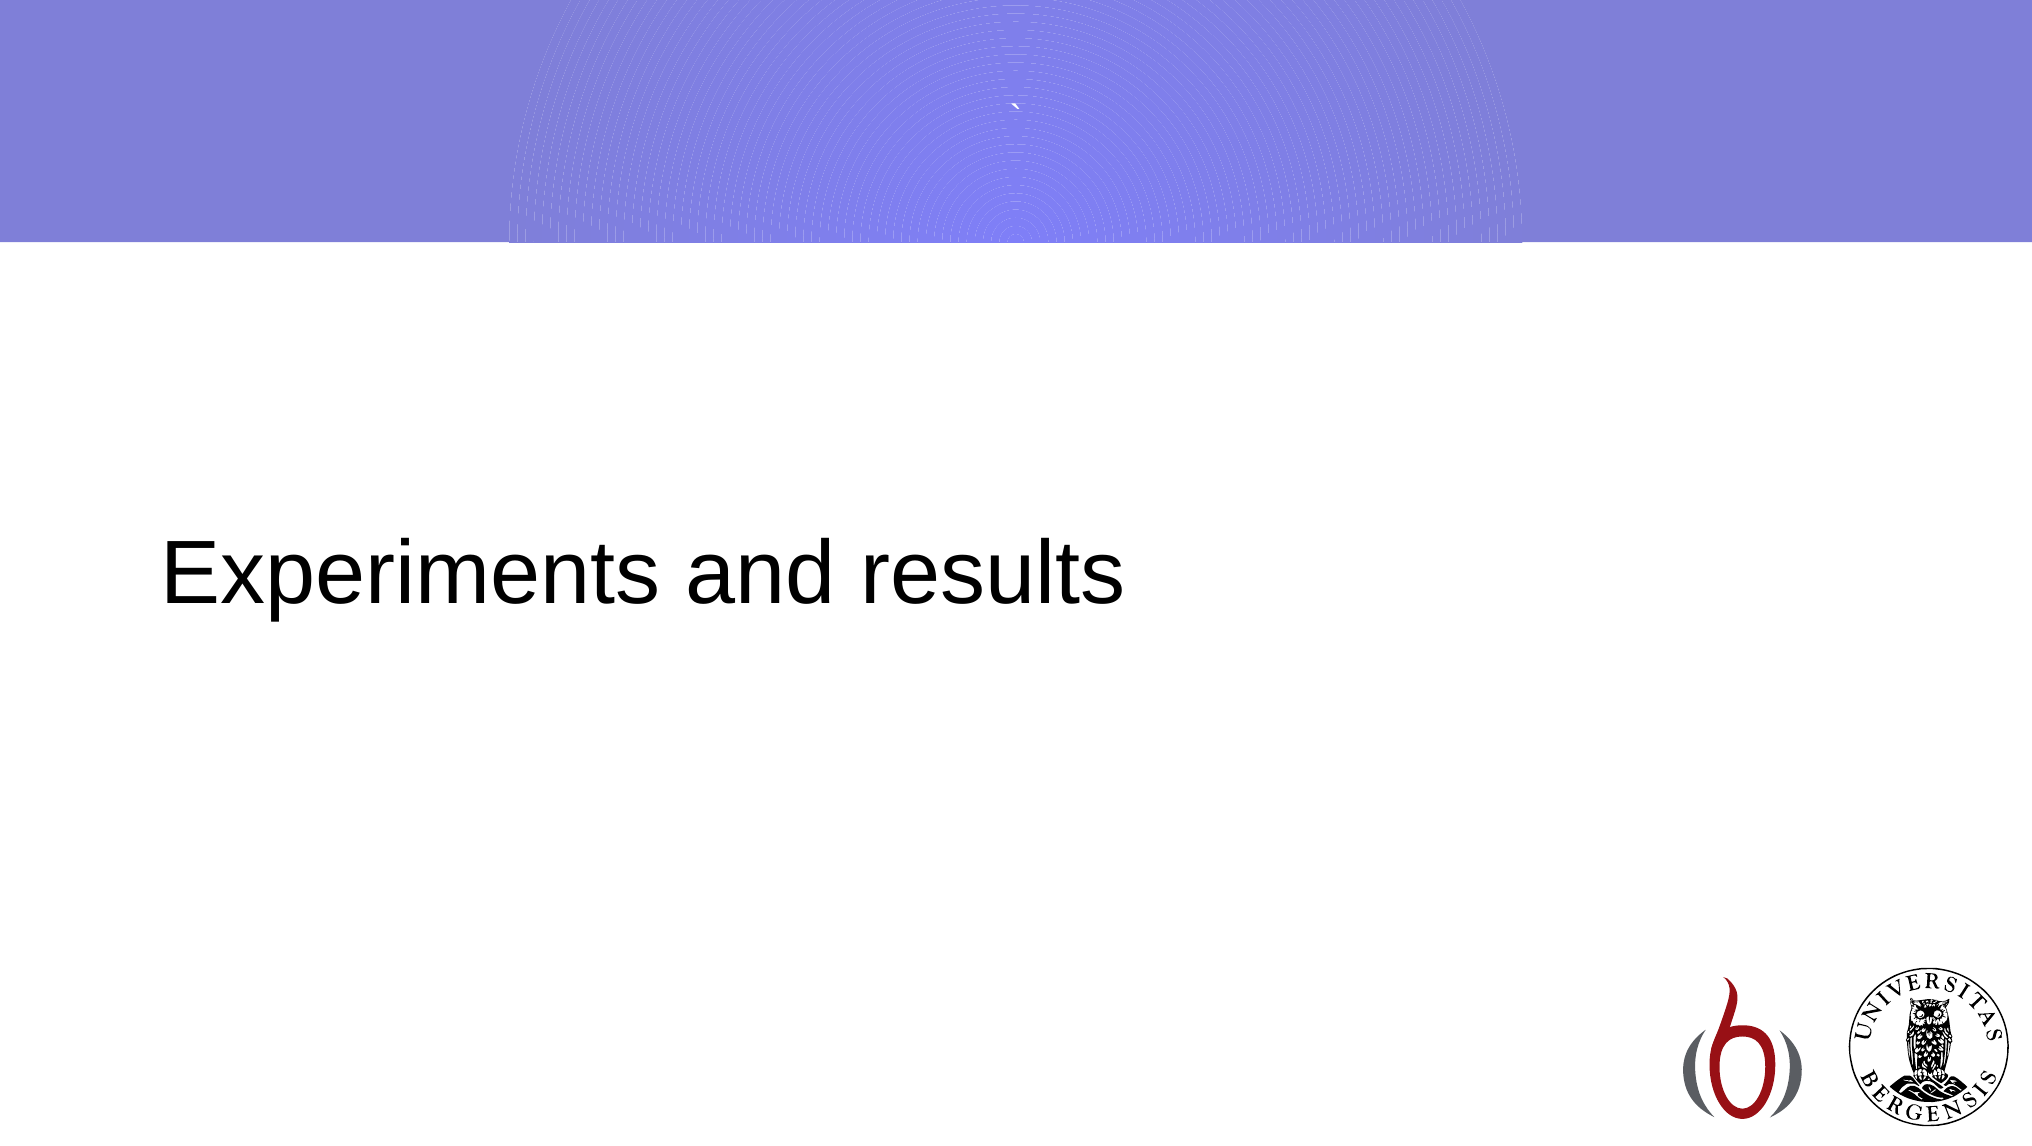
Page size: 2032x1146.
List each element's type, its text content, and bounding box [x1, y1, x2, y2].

title Experiments and results [160, 522, 1989, 623]
